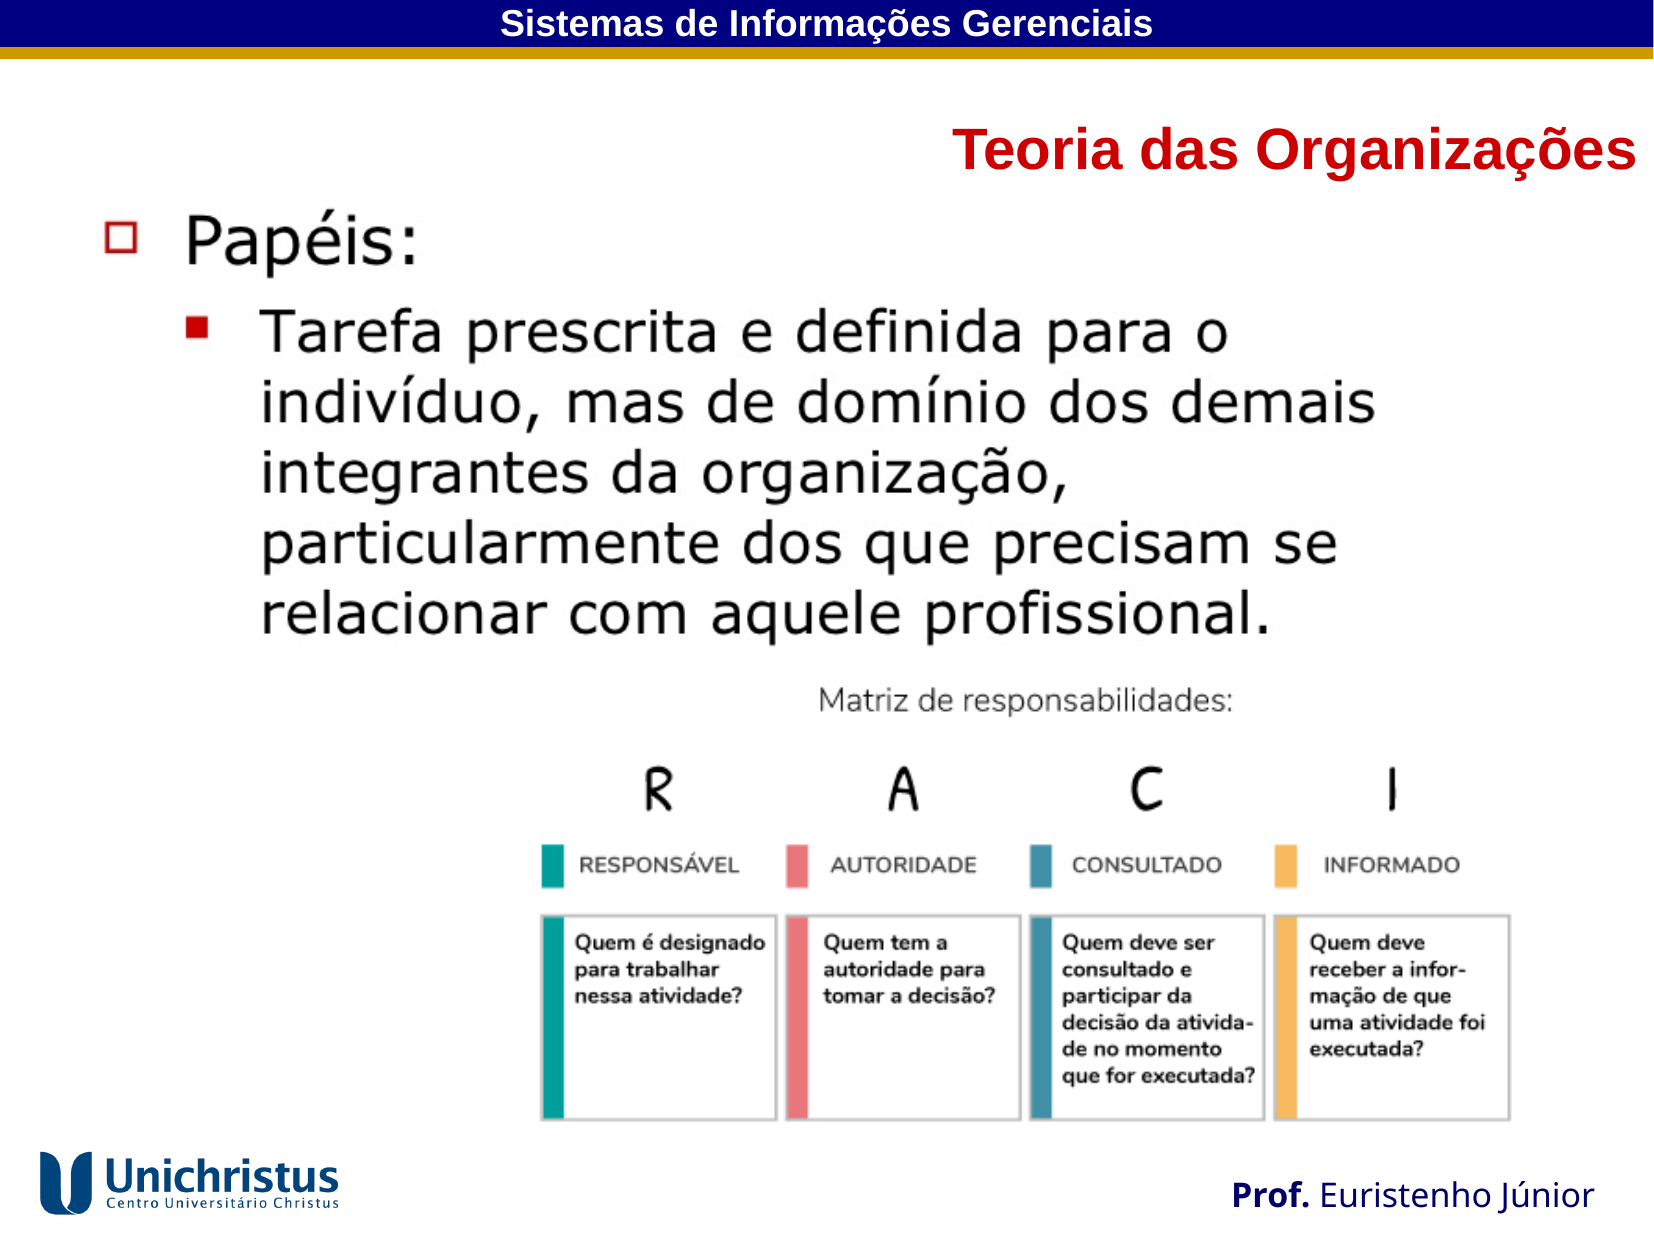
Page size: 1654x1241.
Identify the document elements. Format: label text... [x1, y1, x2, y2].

picture [35, 1148, 343, 1217]
picture [94, 205, 1384, 662]
text_box Teoria das Organizações [937, 109, 1654, 190]
picture [472, 673, 1580, 1135]
text_box Sistemas de Informações Gerenciais [0, 0, 1654, 47]
text_box [0, 47, 1654, 60]
text_box Prof. Euristenho Júnior [1216, 1163, 1654, 1224]
